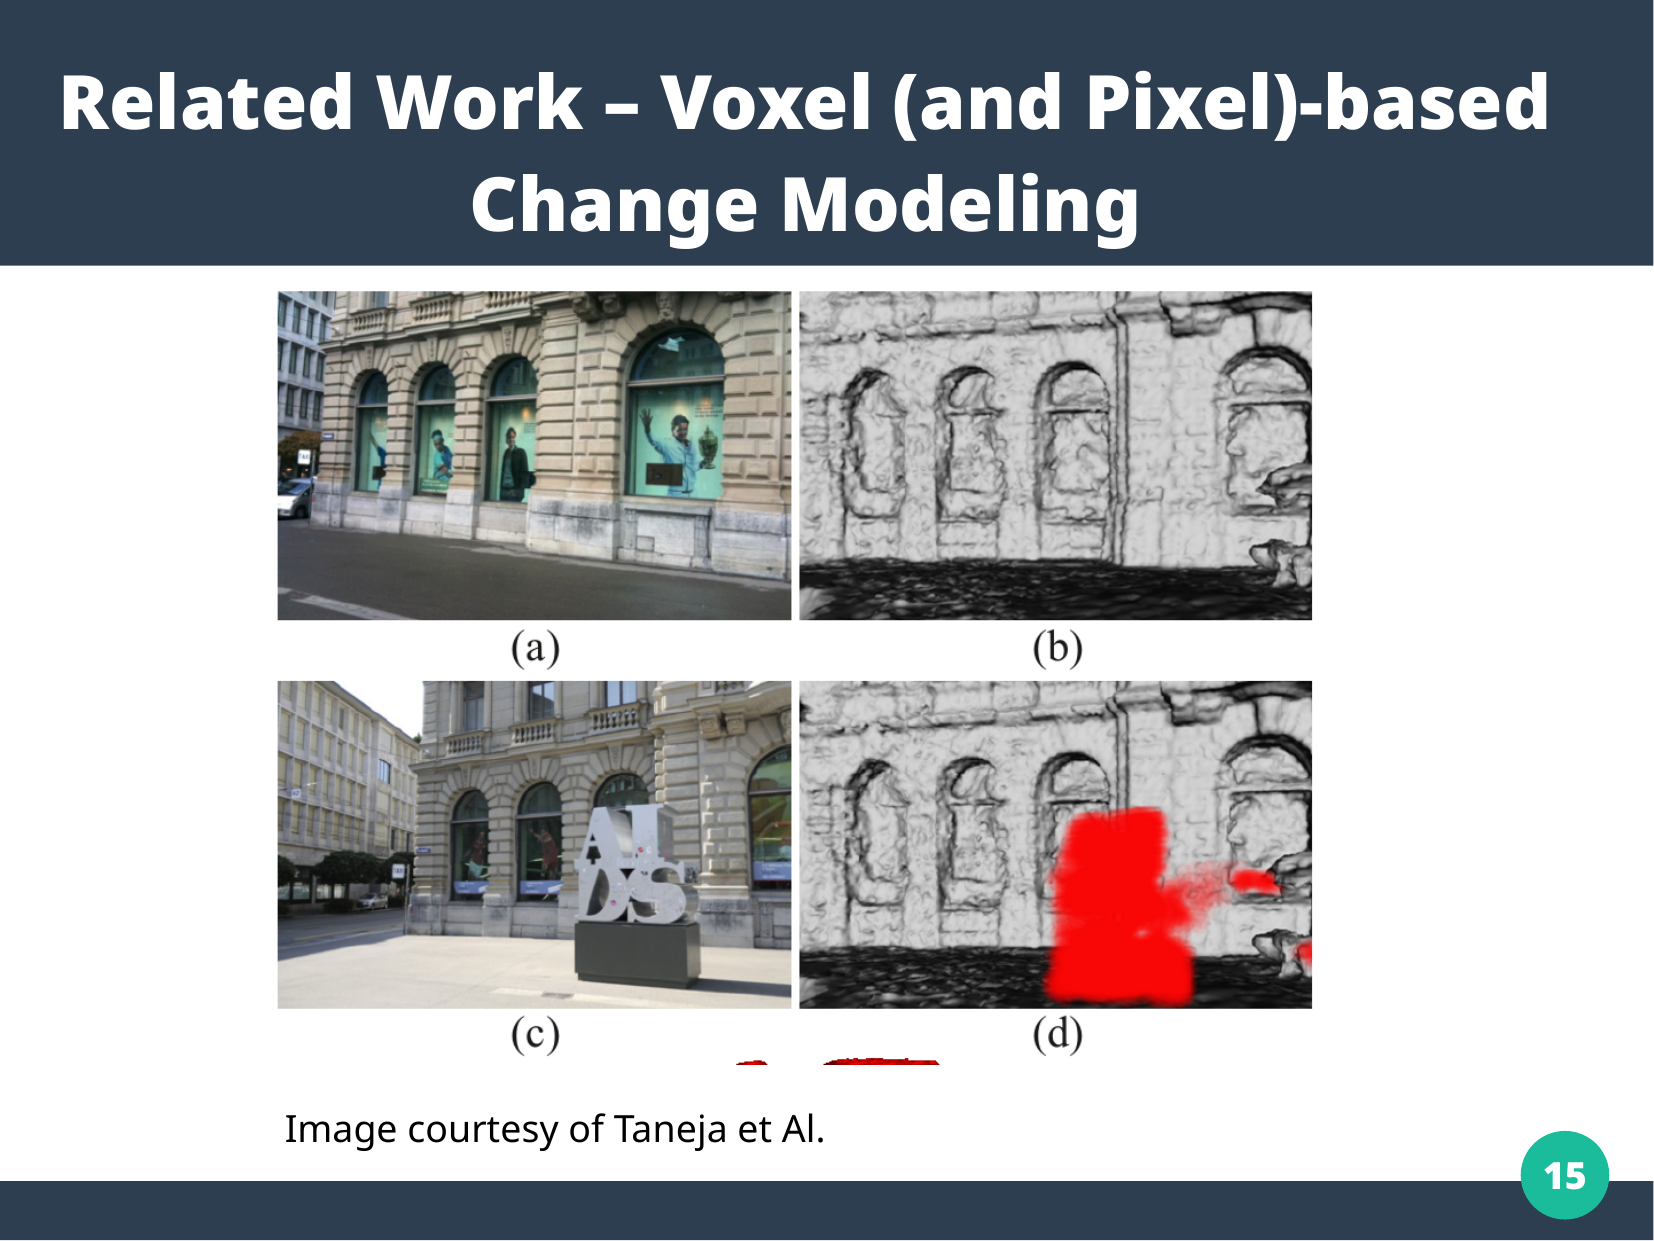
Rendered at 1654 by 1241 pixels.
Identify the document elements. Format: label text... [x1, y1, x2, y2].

picture [272, 281, 1319, 1066]
text_box Image courtesy of Taneja et Al. [270, 1095, 882, 1154]
title Related Work – Voxel (and Pixel)-based Change Modeling [59, 49, 1595, 207]
